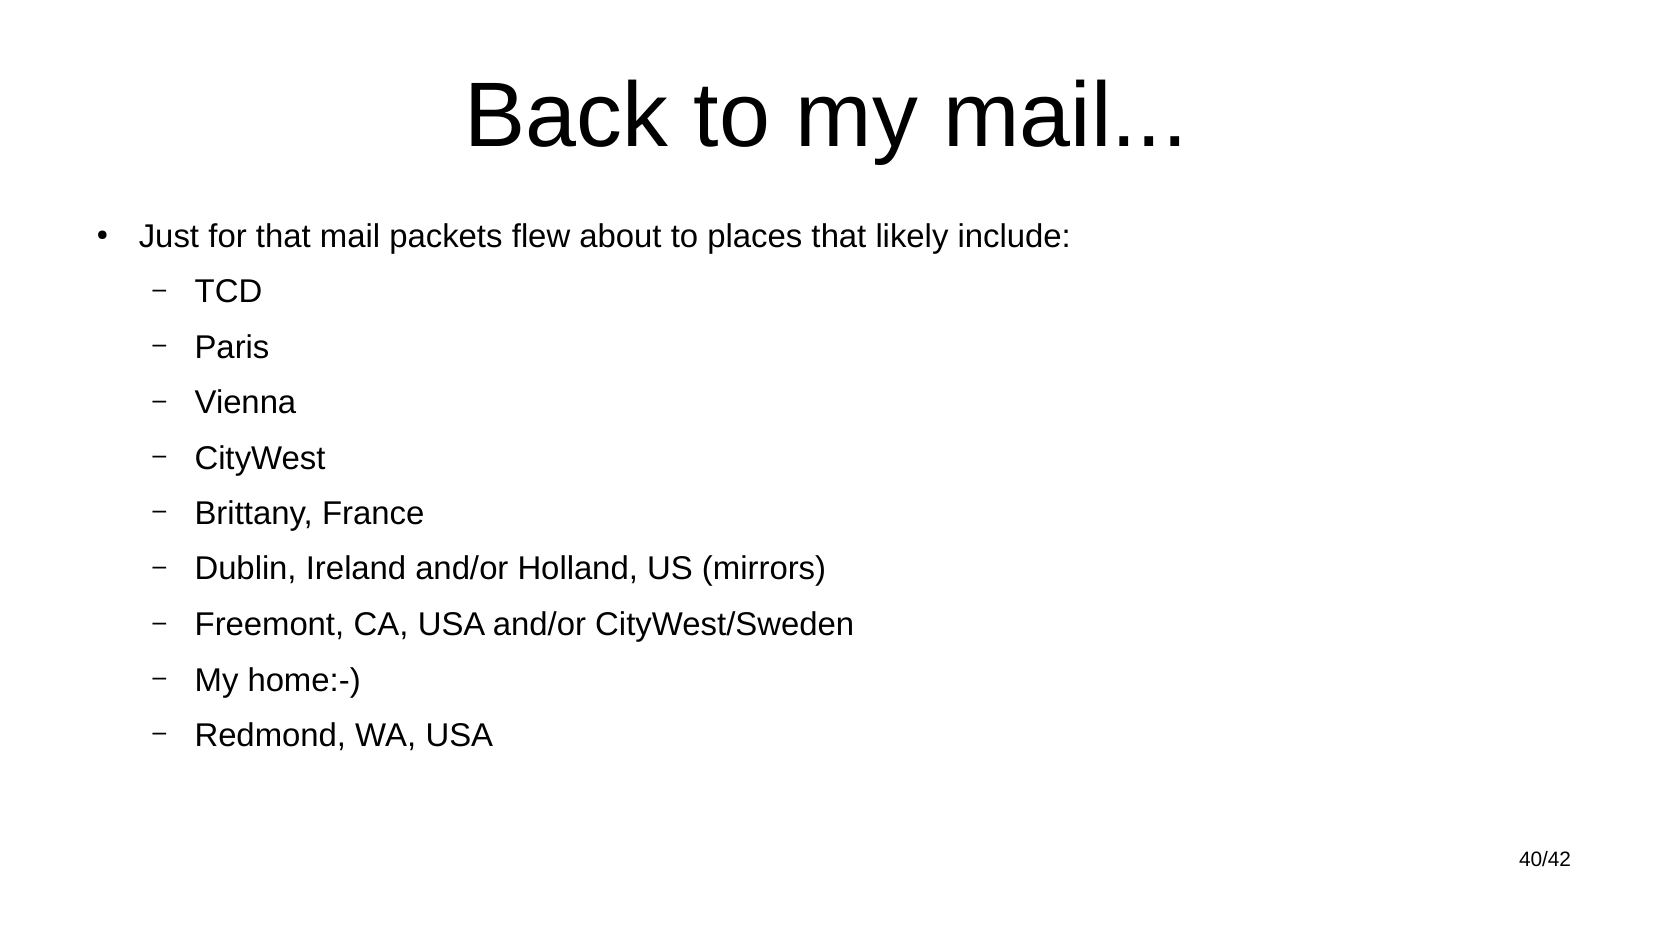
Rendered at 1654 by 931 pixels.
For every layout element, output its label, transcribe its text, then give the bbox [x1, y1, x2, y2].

list Just for that mail packets flew about to places that likely include: TCD Paris Vienna CityWest Brittany, France Dublin, Ireland and/or Holland, US (mirrors) Freemont, CA, USA and/or CityWest/Sweden My home:-) Redmond, WA, USA [82, 217, 1571, 758]
title Back to my mail... [82, 37, 1571, 193]
